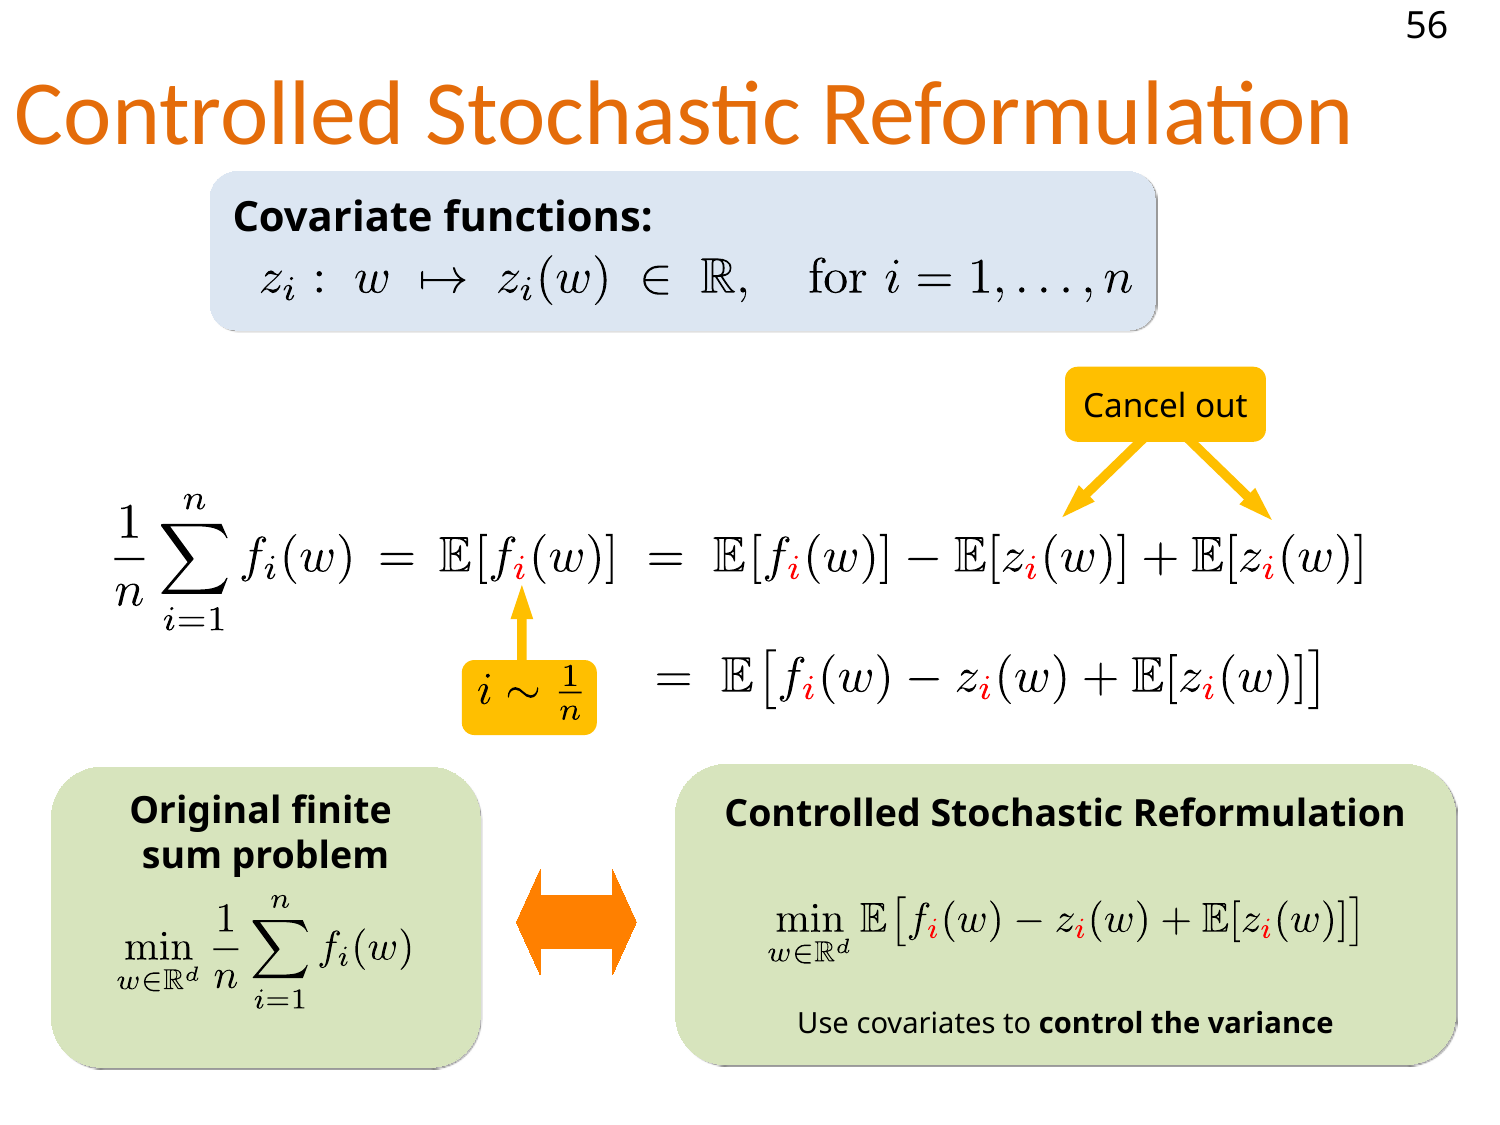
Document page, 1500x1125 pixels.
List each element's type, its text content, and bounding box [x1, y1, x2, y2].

text_box Covariate functions: [210, 171, 1156, 331]
text_box Original finite sum problem [51, 767, 481, 1068]
text_box [114, 493, 1368, 631]
text_box Controlled Stochastic Reformulation Use covariates to control the variance [675, 764, 1456, 1065]
picture [115, 894, 411, 1009]
text_box [258, 255, 1134, 306]
text_box [461, 660, 597, 736]
text_box Cancel out [1065, 366, 1266, 442]
text_box [767, 896, 1366, 964]
text_box [516, 869, 637, 975]
text_box [654, 649, 1329, 710]
text_box Controlled Stochastic Reformulation [0, 14, 1486, 202]
